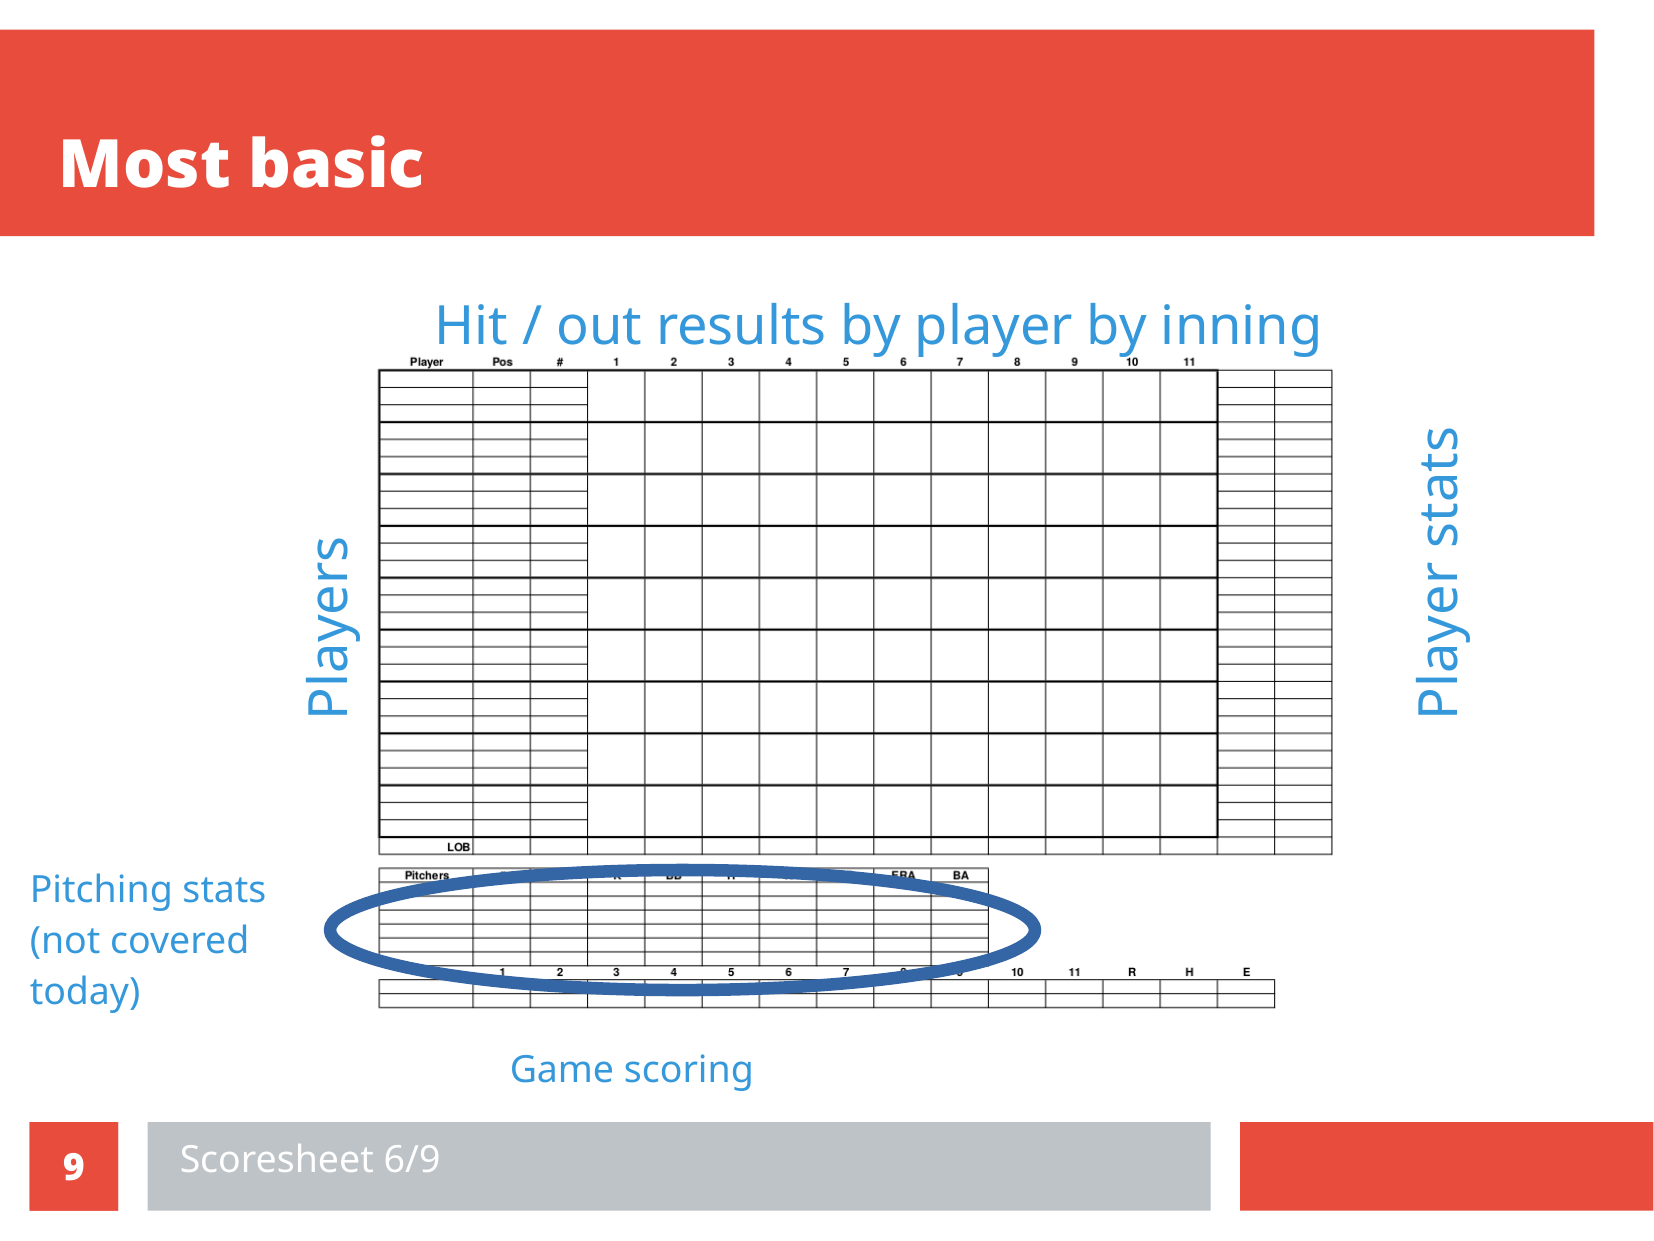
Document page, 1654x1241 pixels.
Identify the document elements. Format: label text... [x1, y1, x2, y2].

text_box Hit / out results by player by inning [420, 279, 1392, 421]
picture [303, 254, 1411, 1111]
text_box Game scoring [495, 1035, 1426, 1094]
text_box Players [282, 165, 361, 736]
title Most basic [59, 59, 1595, 207]
text_box Player stats [1392, 165, 1471, 736]
text_box Scoresheet 6/9 [165, 1125, 736, 1184]
text_box Pitching stats (not covered today) [15, 855, 304, 1001]
